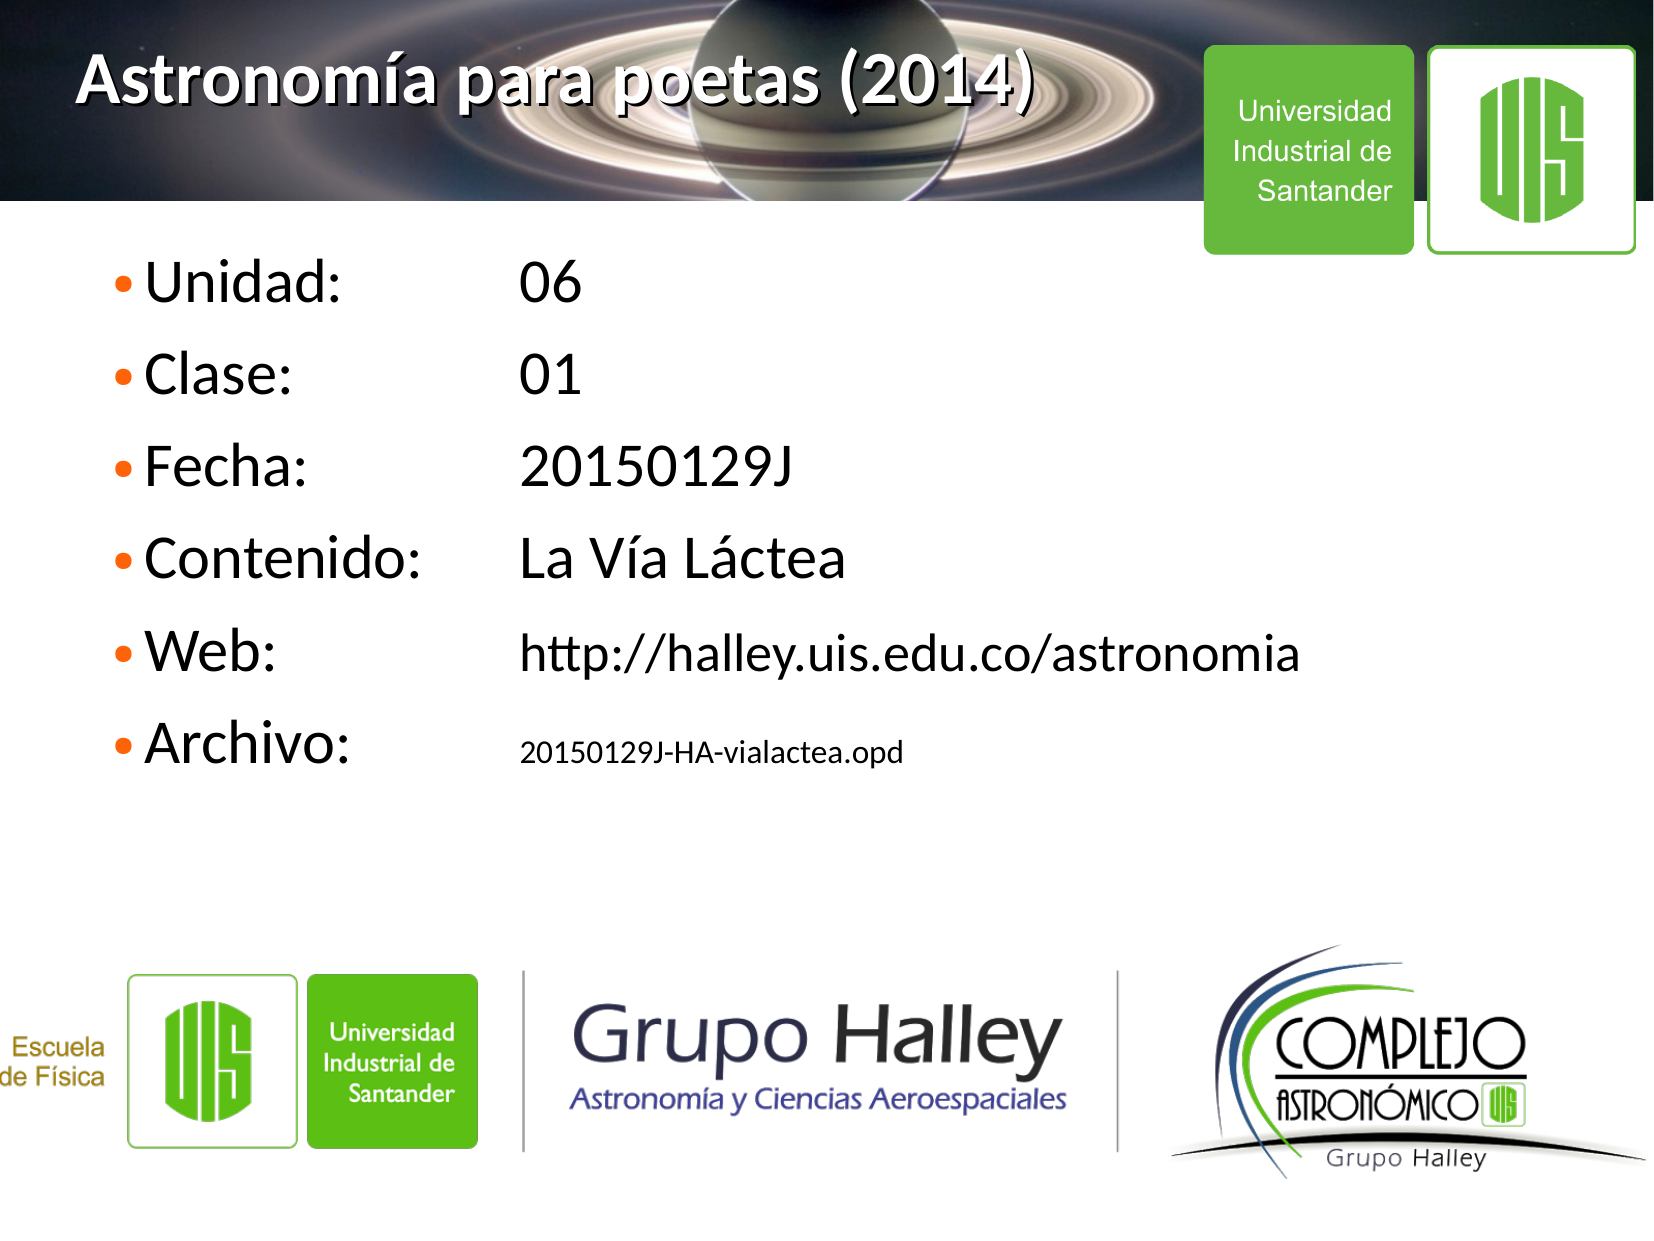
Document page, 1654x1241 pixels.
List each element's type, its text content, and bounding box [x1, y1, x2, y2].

picture [0, 0, 1654, 256]
picture [0, 944, 1654, 1179]
title Astronomía para poetas (2014) [75, 19, 1564, 151]
list Unidad: 06 Clase: 01 Fecha: 20150129J Contenido: La Vía Láctea Web: http://halley.uis.edu.co/astronomia Archivo: 20150129J-HA-vialactea.opd [82, 255, 1571, 944]
